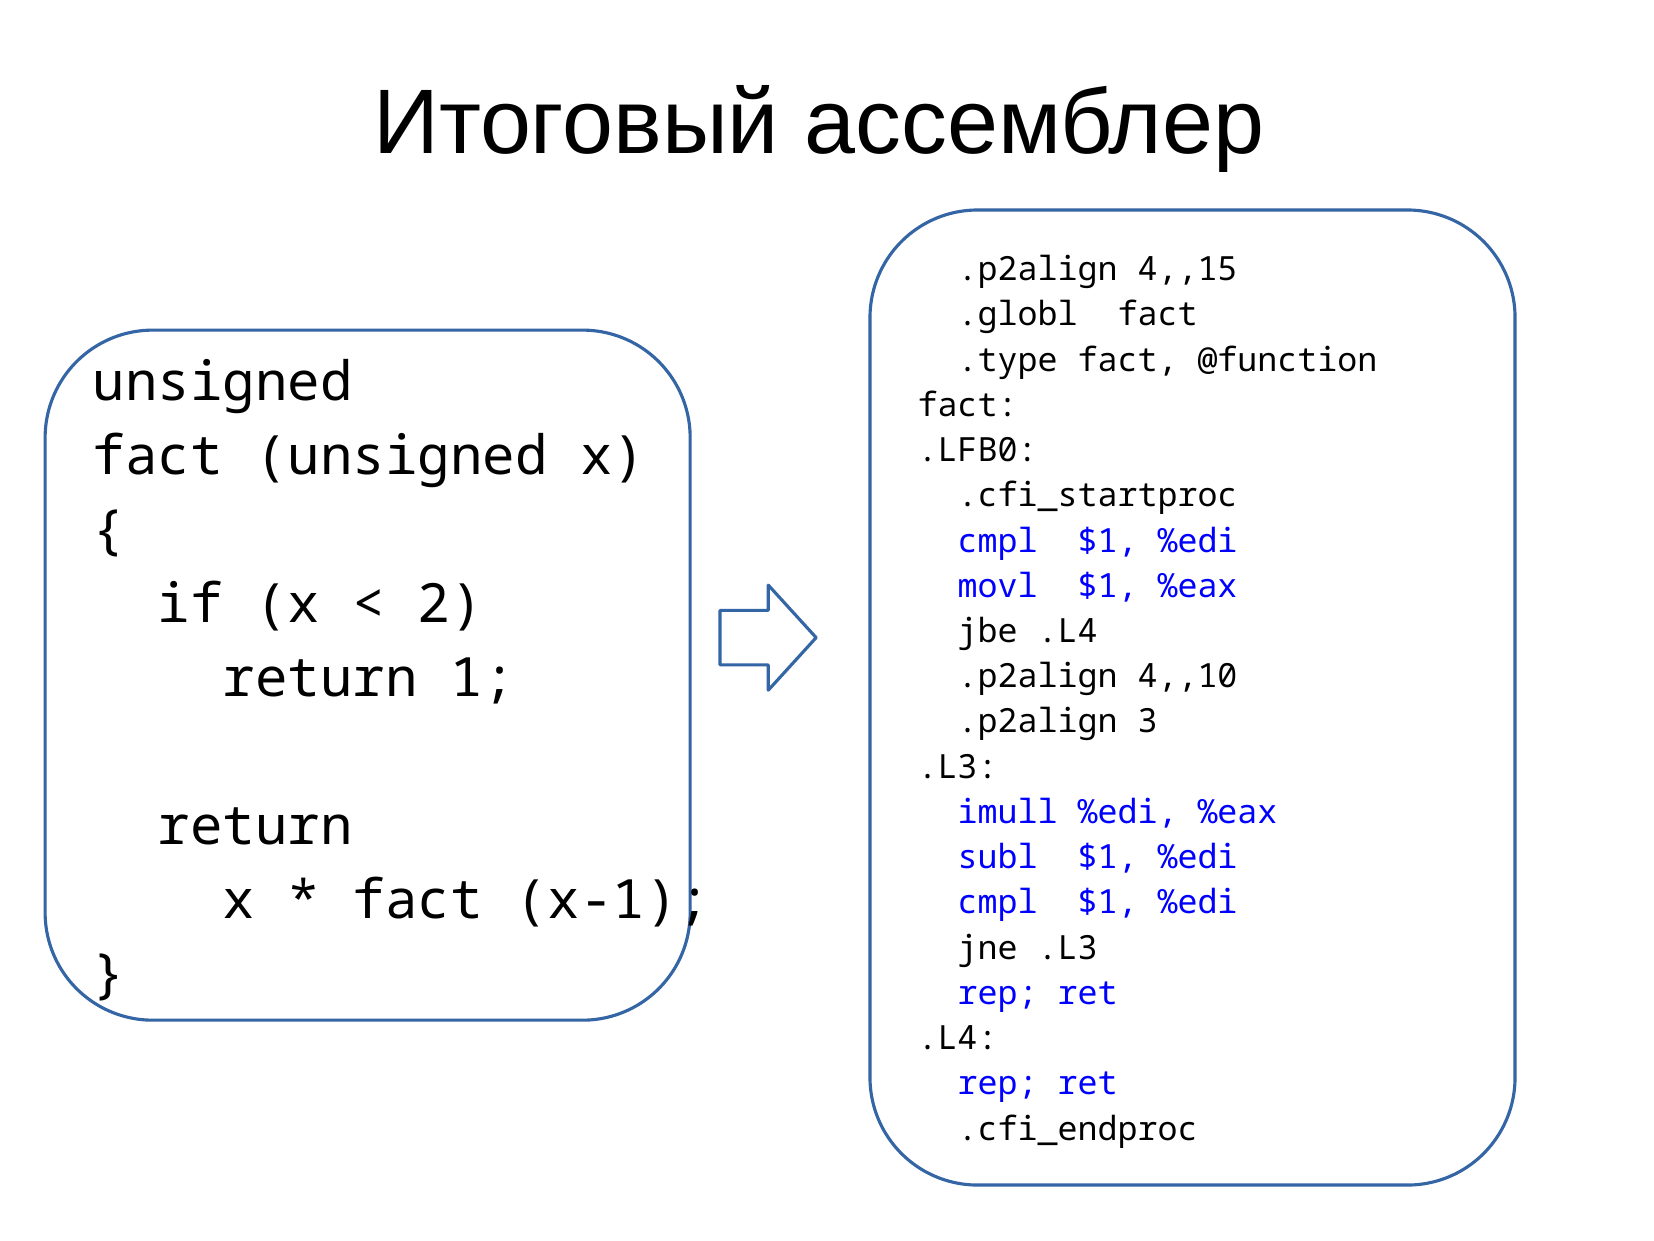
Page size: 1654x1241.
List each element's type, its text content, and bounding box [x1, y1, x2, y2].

text_box .p2align 4,,15 .globl fact .type fact, @function fact: .LFB0: .cfi_startproc cmpl $1, %edi movl $1, %eax jbe .L4 .p2align 4,,10 .p2align 3 .L3: imull %edi, %eax subl $1, %edi cmpl $1, %edi jne .L3 rep; ret .L4: rep; ret .cfi_endproc [870, 210, 1516, 1186]
title Итоговый ассемблер [75, 17, 1564, 226]
text_box unsigned fact (unsigned x) { if (x < 2) return 1; return x * fact (x-1); } [45, 330, 691, 1021]
text_box [720, 585, 817, 691]
